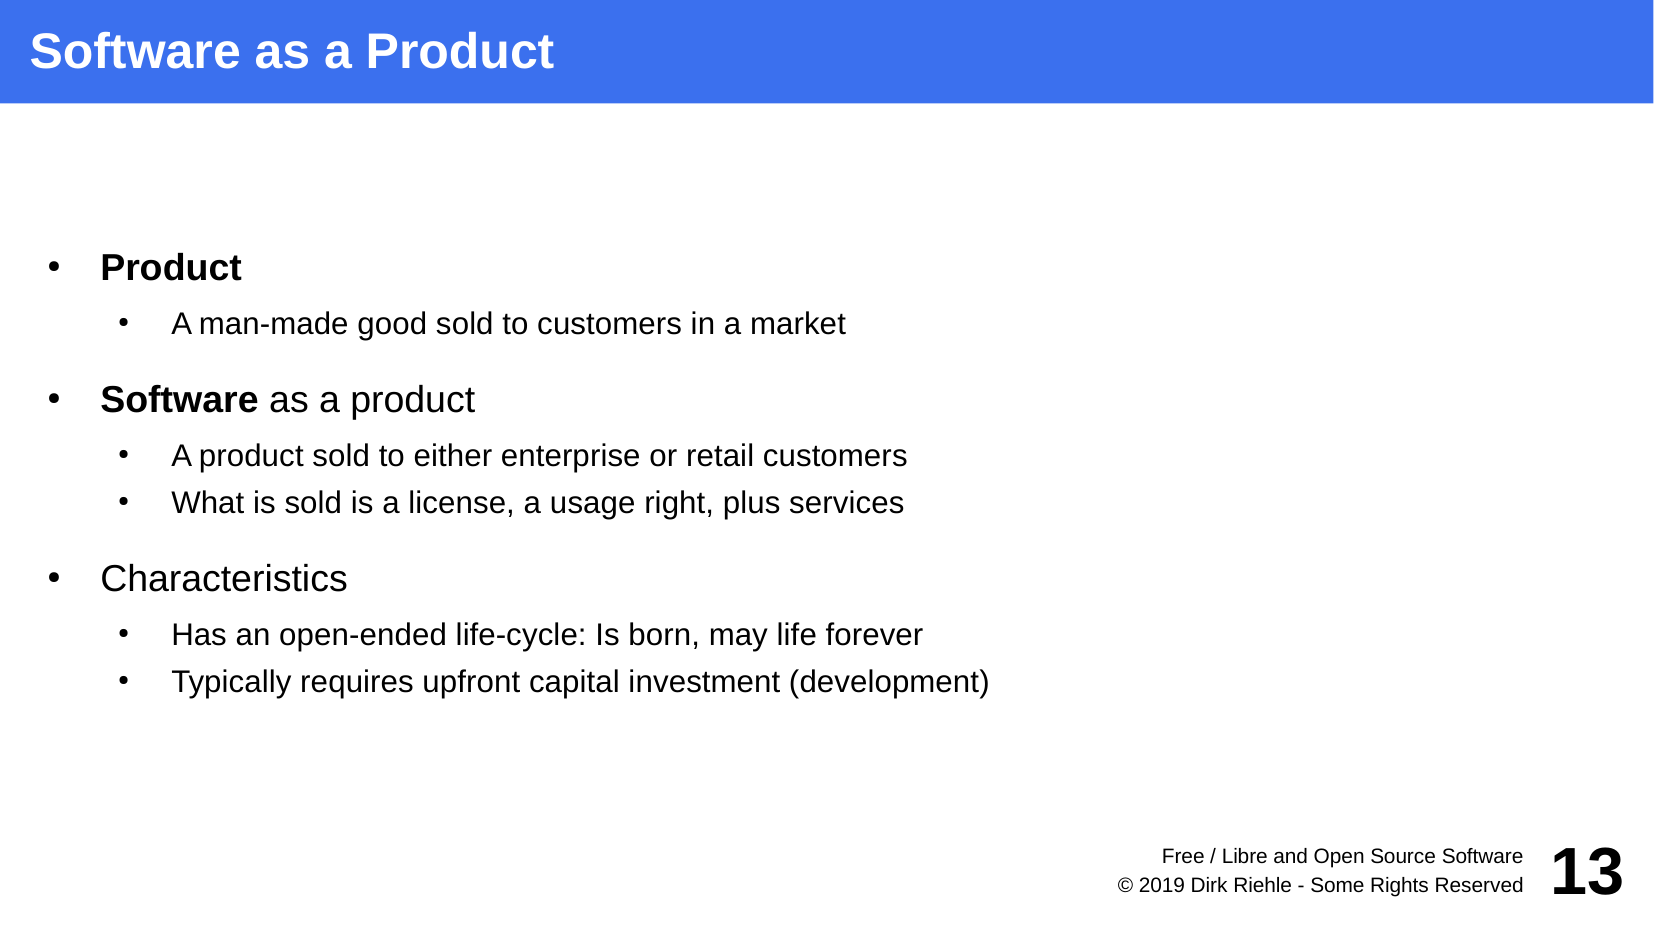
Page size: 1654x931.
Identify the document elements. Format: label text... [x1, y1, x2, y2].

list Product A man-made good sold to customers in a market Software as a product A product sold to either enterprise or retail customers What is sold is a license, a usage right, plus services Characteristics Has an open-ended life-cycle: Is born, may life forever Typically requires upfront capital investment (development) [29, 132, 1625, 813]
title Software as a Product [0, 0, 1654, 104]
